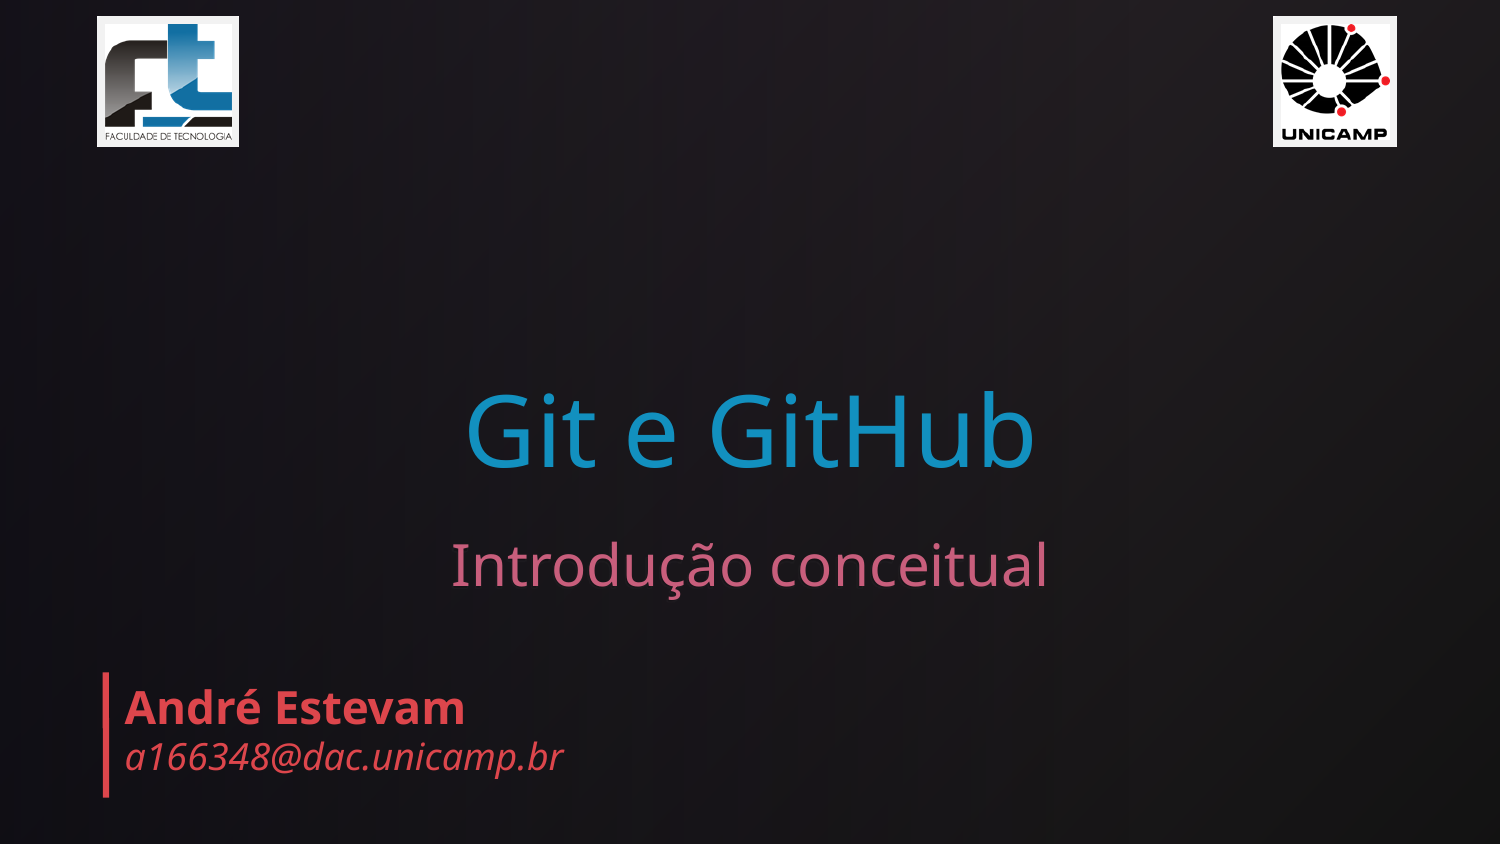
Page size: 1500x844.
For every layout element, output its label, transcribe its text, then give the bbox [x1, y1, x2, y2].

title Git e GitHub [51, 186, 1450, 503]
picture [0, 0, 1500, 844]
subtitle Introdução conceitual [51, 513, 1450, 627]
